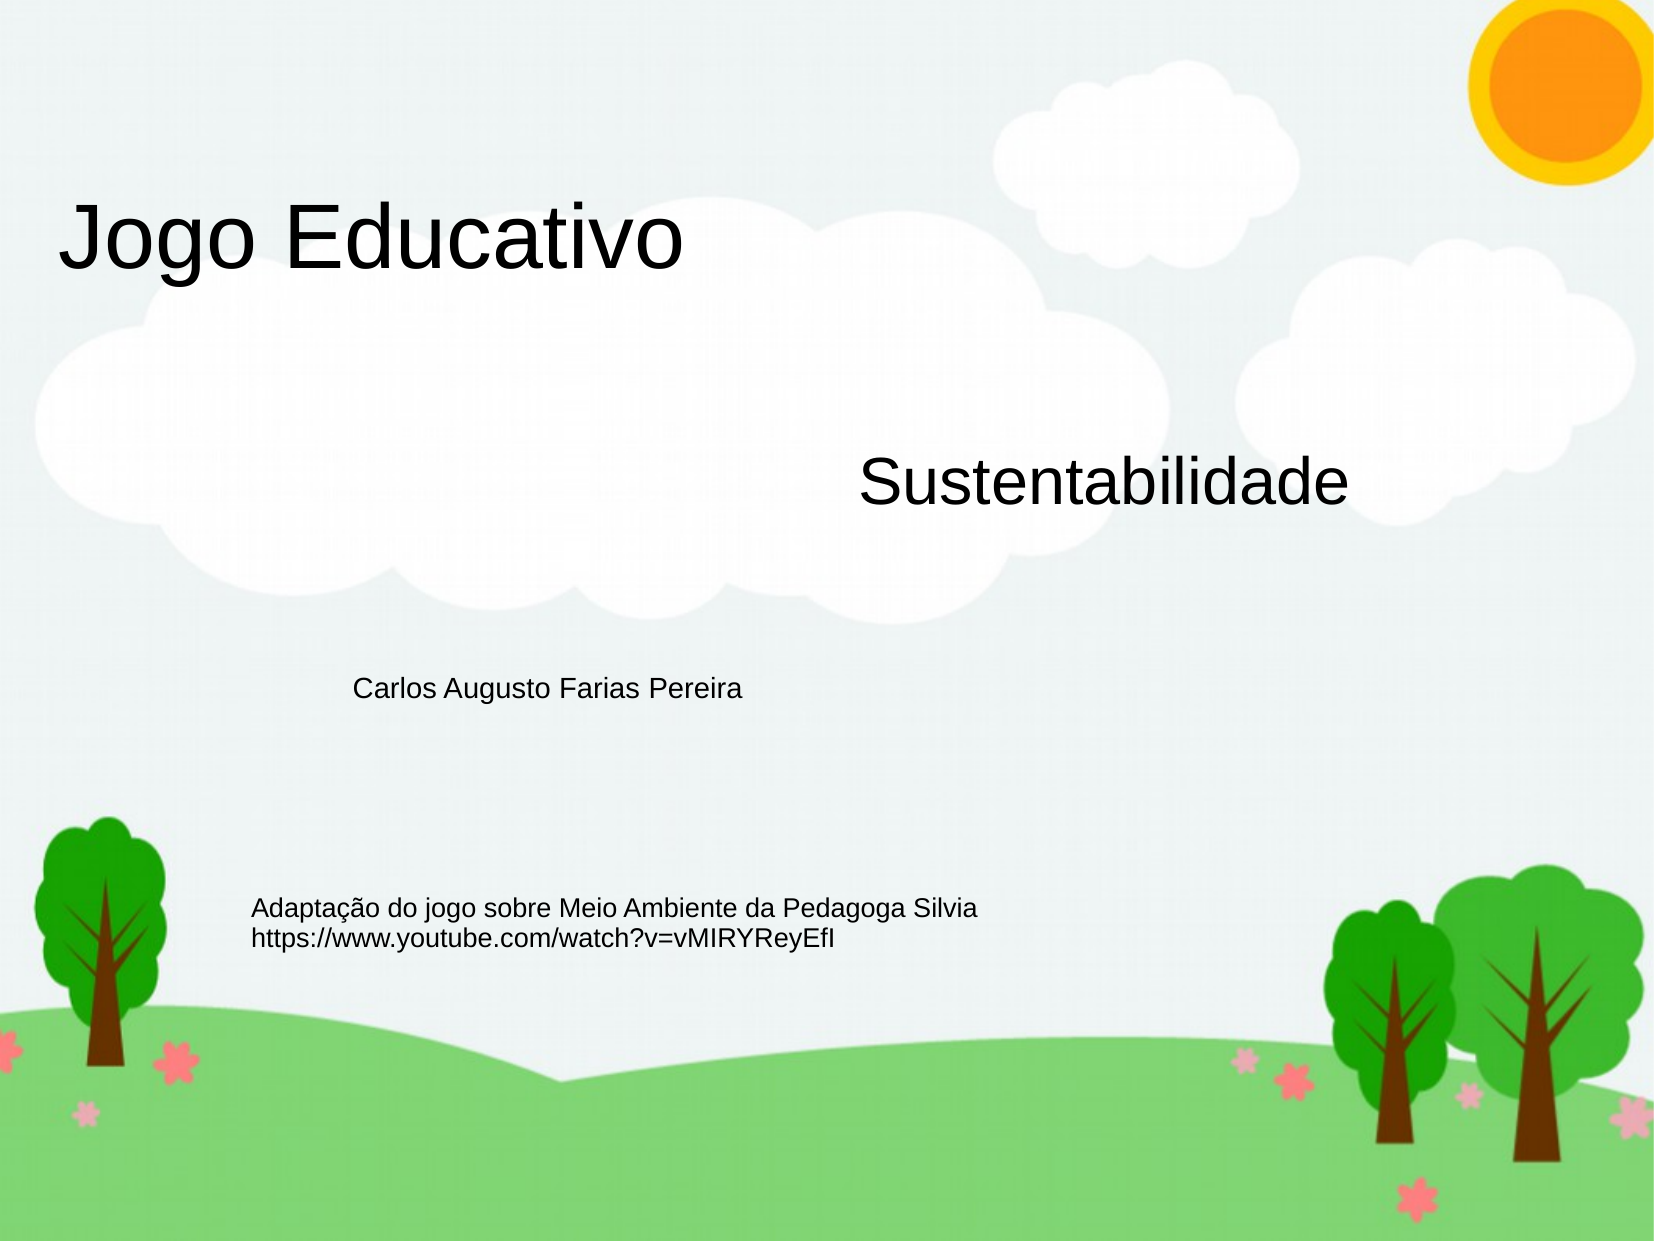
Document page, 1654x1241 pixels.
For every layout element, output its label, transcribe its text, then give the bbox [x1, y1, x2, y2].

picture [0, 0, 1654, 1241]
text_box Carlos Augusto Farias Pereira [337, 664, 1195, 712]
title Jogo Educativo [59, 90, 1524, 384]
subtitle Sustentabilidade [679, 401, 1530, 562]
text_box Adaptação do jogo sobre Meio Ambiente da Pedagoga Silvia https://www.youtube.com/watch?v=vMIRYReyEfI [236, 885, 1093, 962]
